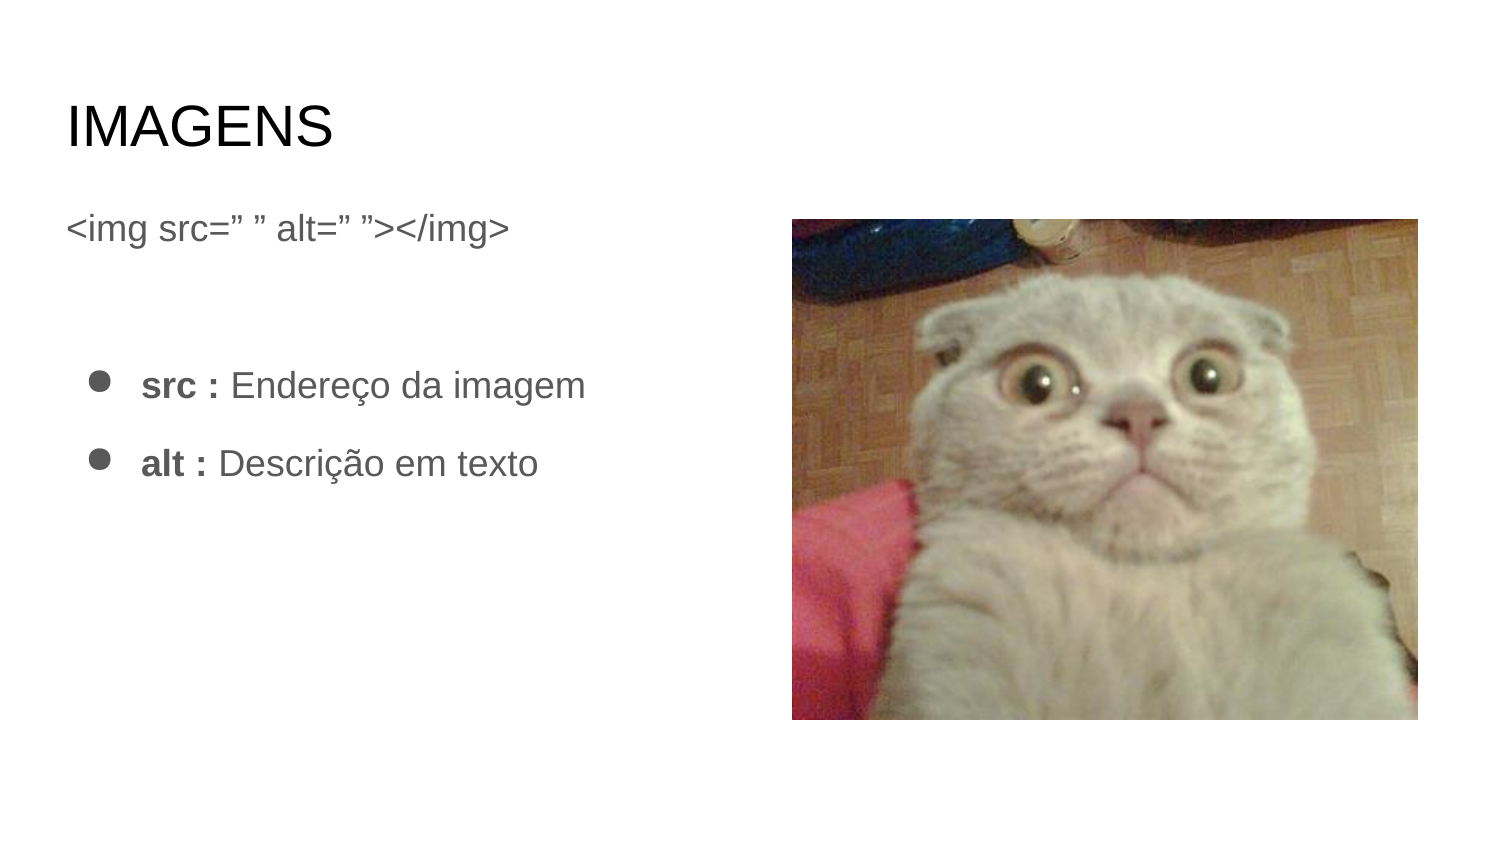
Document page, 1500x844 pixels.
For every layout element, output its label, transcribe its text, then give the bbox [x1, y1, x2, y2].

list <img src=” ” alt=” ”></img> src : Endereço da imagem alt : Descrição em texto [51, 189, 1449, 750]
title IMAGENS [51, 72, 1449, 167]
picture [792, 219, 1418, 720]
